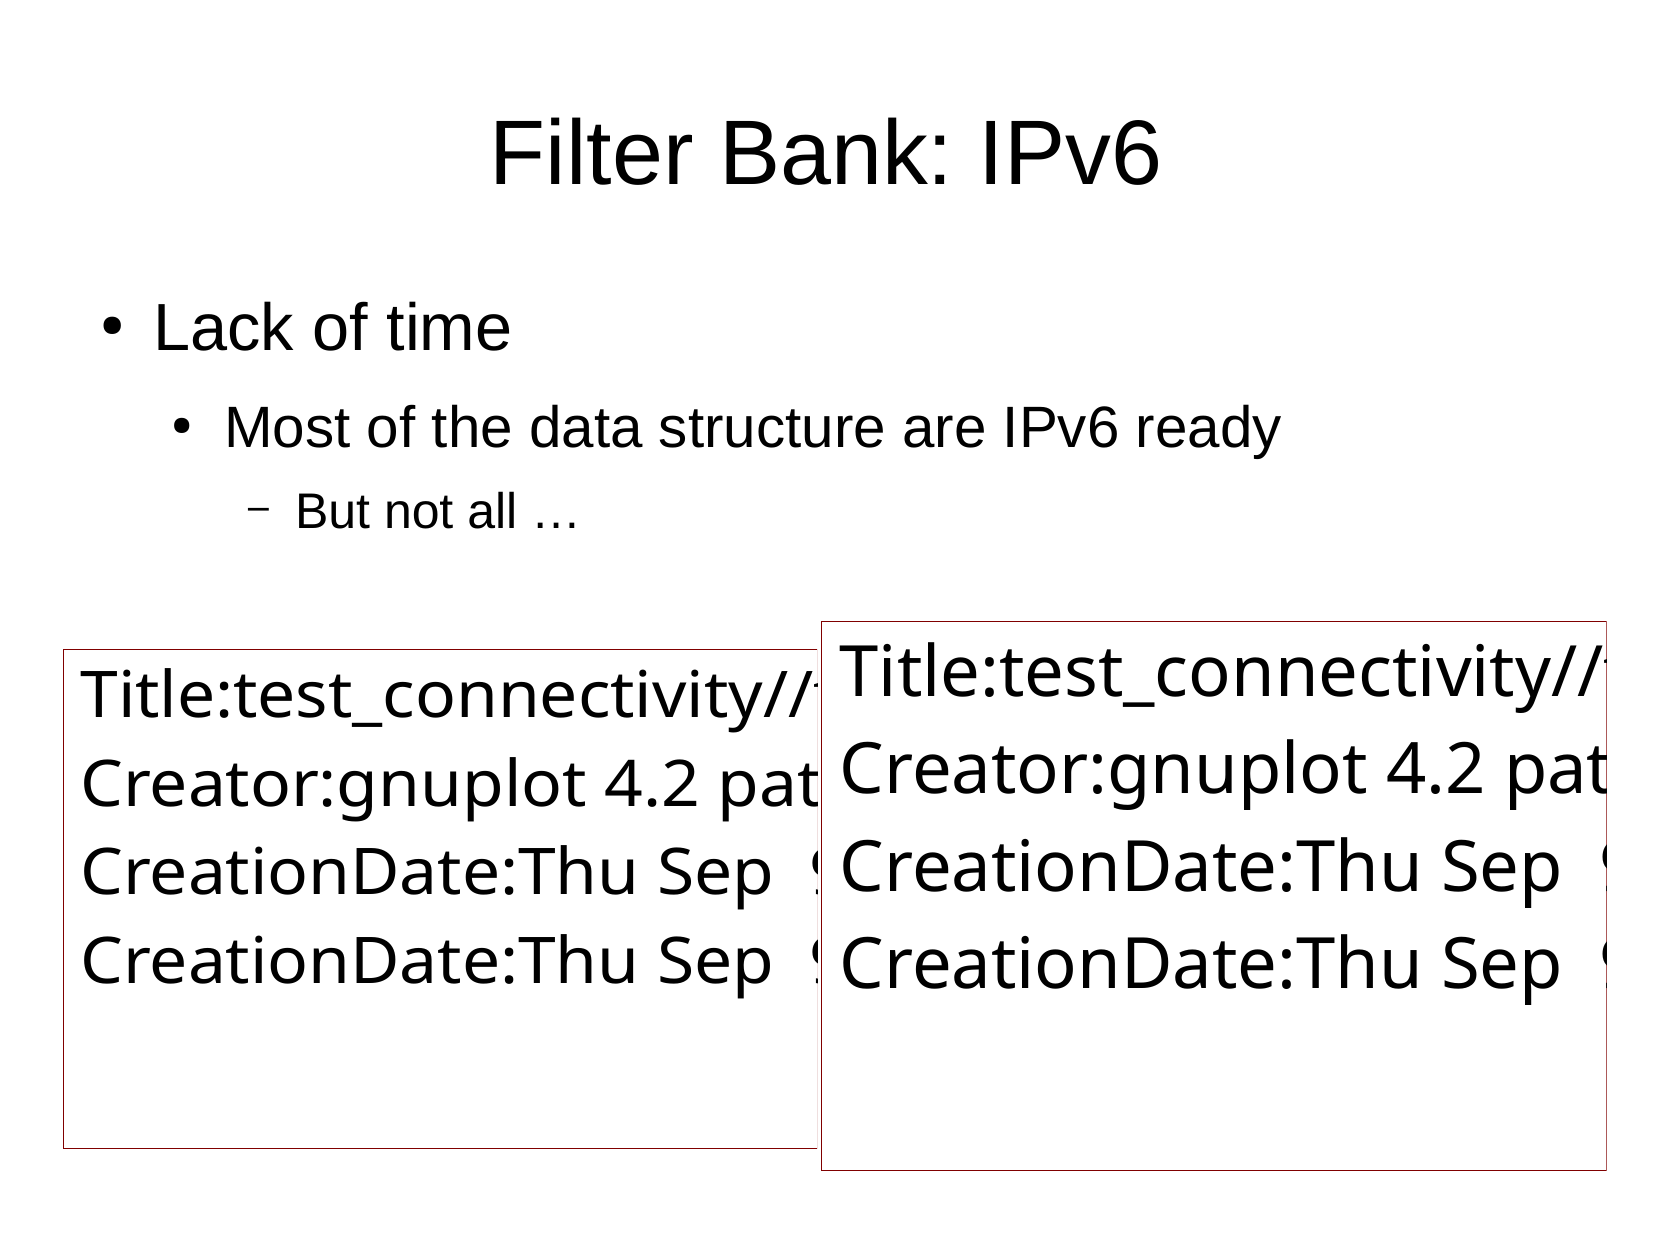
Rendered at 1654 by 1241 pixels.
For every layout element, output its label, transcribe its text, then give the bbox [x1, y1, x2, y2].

list Lack of time Most of the data structure are IPv6 ready But not all … [82, 290, 1571, 645]
title Filter Bank: IPv6 [82, 56, 1571, 250]
picture [58, 616, 1607, 1171]
